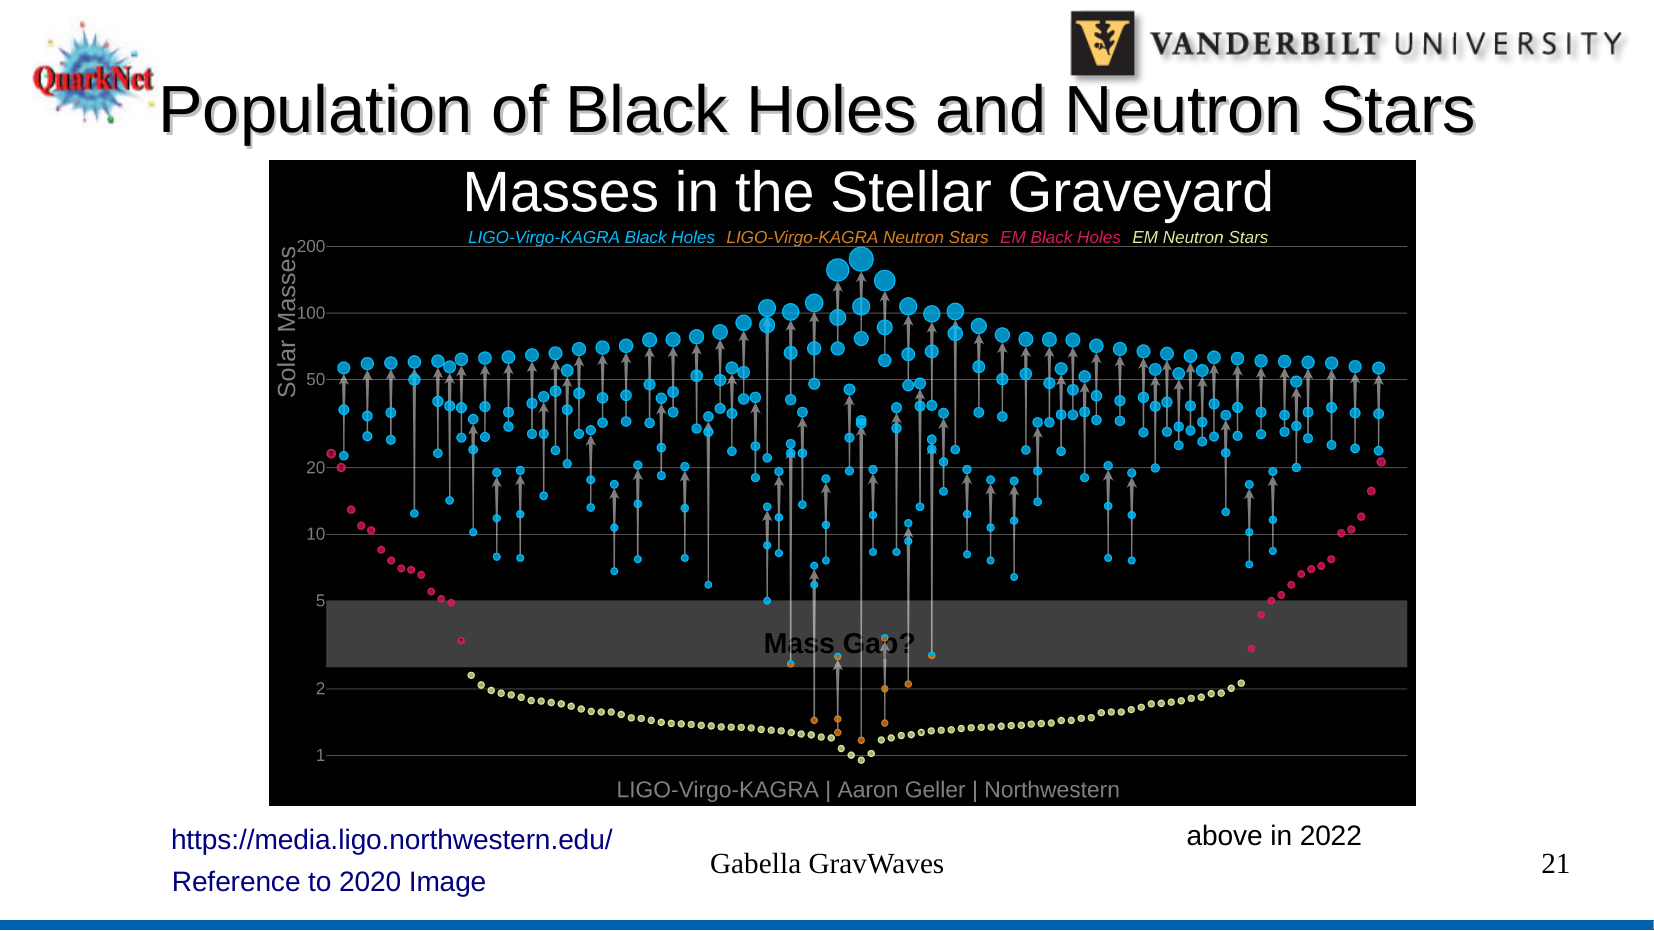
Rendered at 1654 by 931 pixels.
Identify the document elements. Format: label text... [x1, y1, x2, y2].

text_box above in 2022 [1171, 808, 1520, 859]
text_box https://media.ligo.northwestern.edu/ [156, 812, 790, 863]
text_box Reference to 2020 Image [157, 863, 610, 905]
picture [269, 160, 1416, 806]
title Population of Black Holes and Neutron Stars [45, 32, 1591, 186]
picture [1067, 8, 1637, 91]
picture [19, 16, 166, 135]
